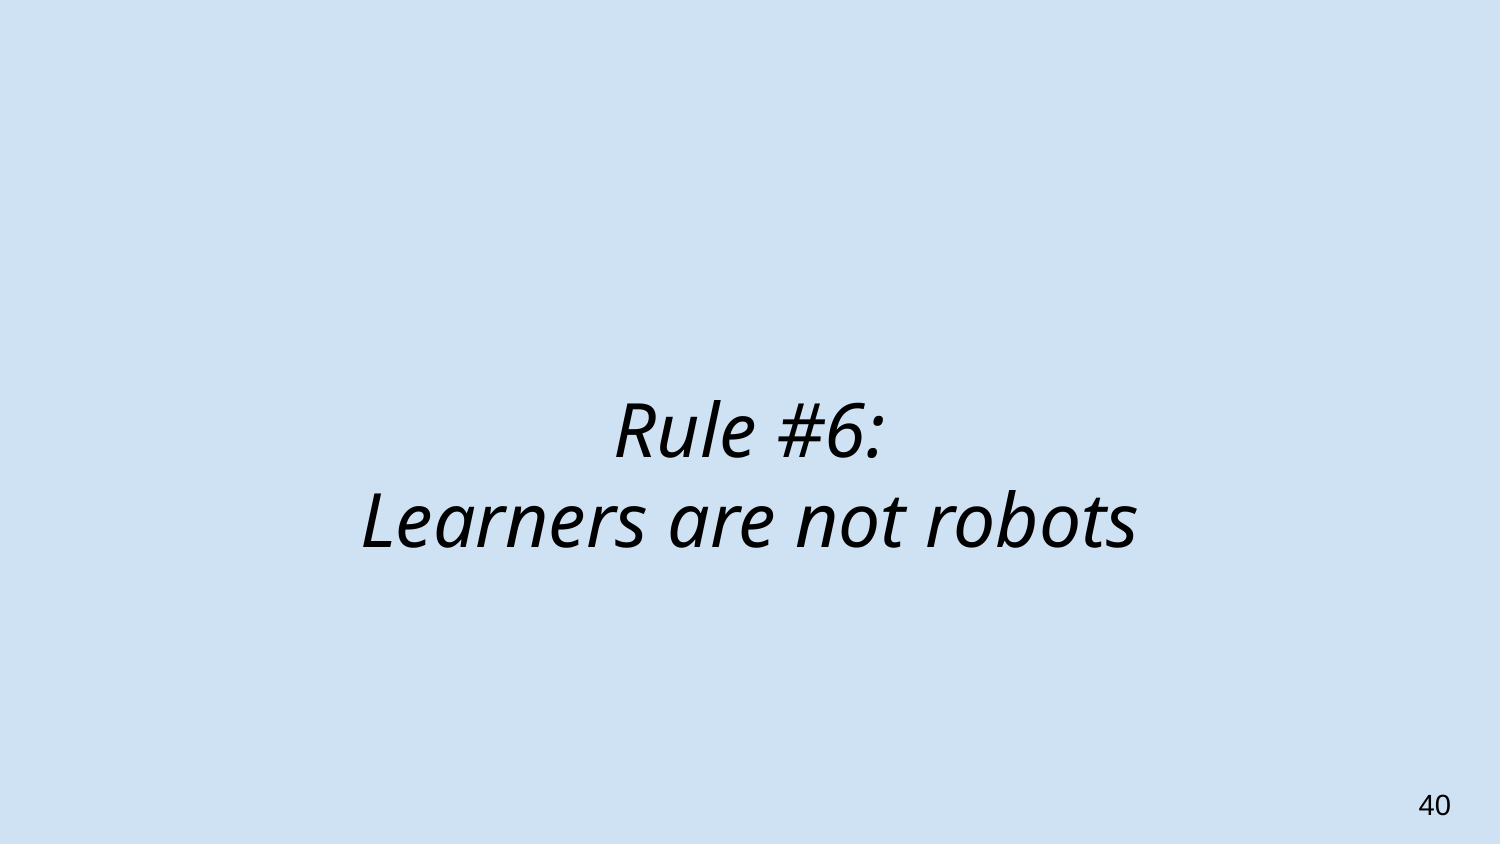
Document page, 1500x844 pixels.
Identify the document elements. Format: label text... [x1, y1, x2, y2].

text_box Rule #6: Learners are not robots [277, 367, 1223, 576]
